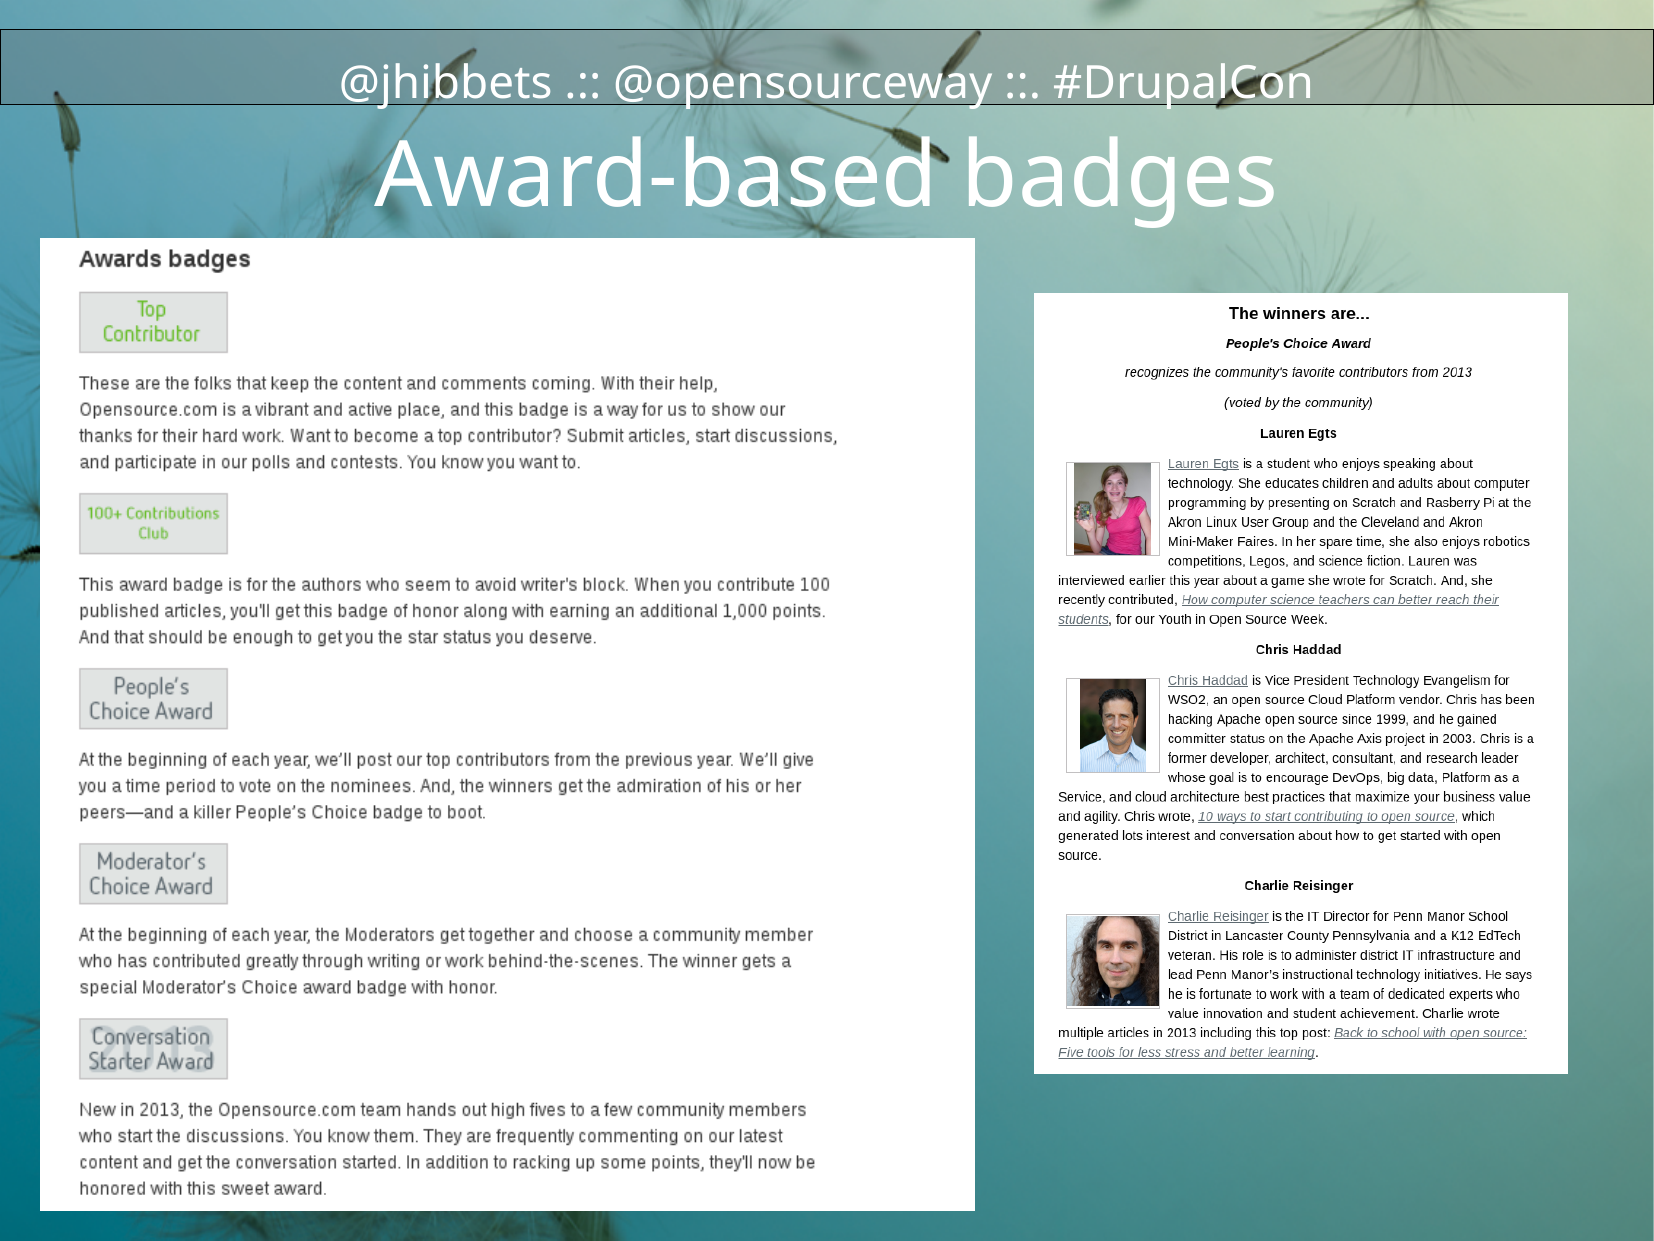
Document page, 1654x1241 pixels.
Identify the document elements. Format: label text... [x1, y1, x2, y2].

picture [0, 0, 1654, 29]
picture [0, 105, 1654, 1241]
title Award-based badges [82, 67, 1571, 275]
